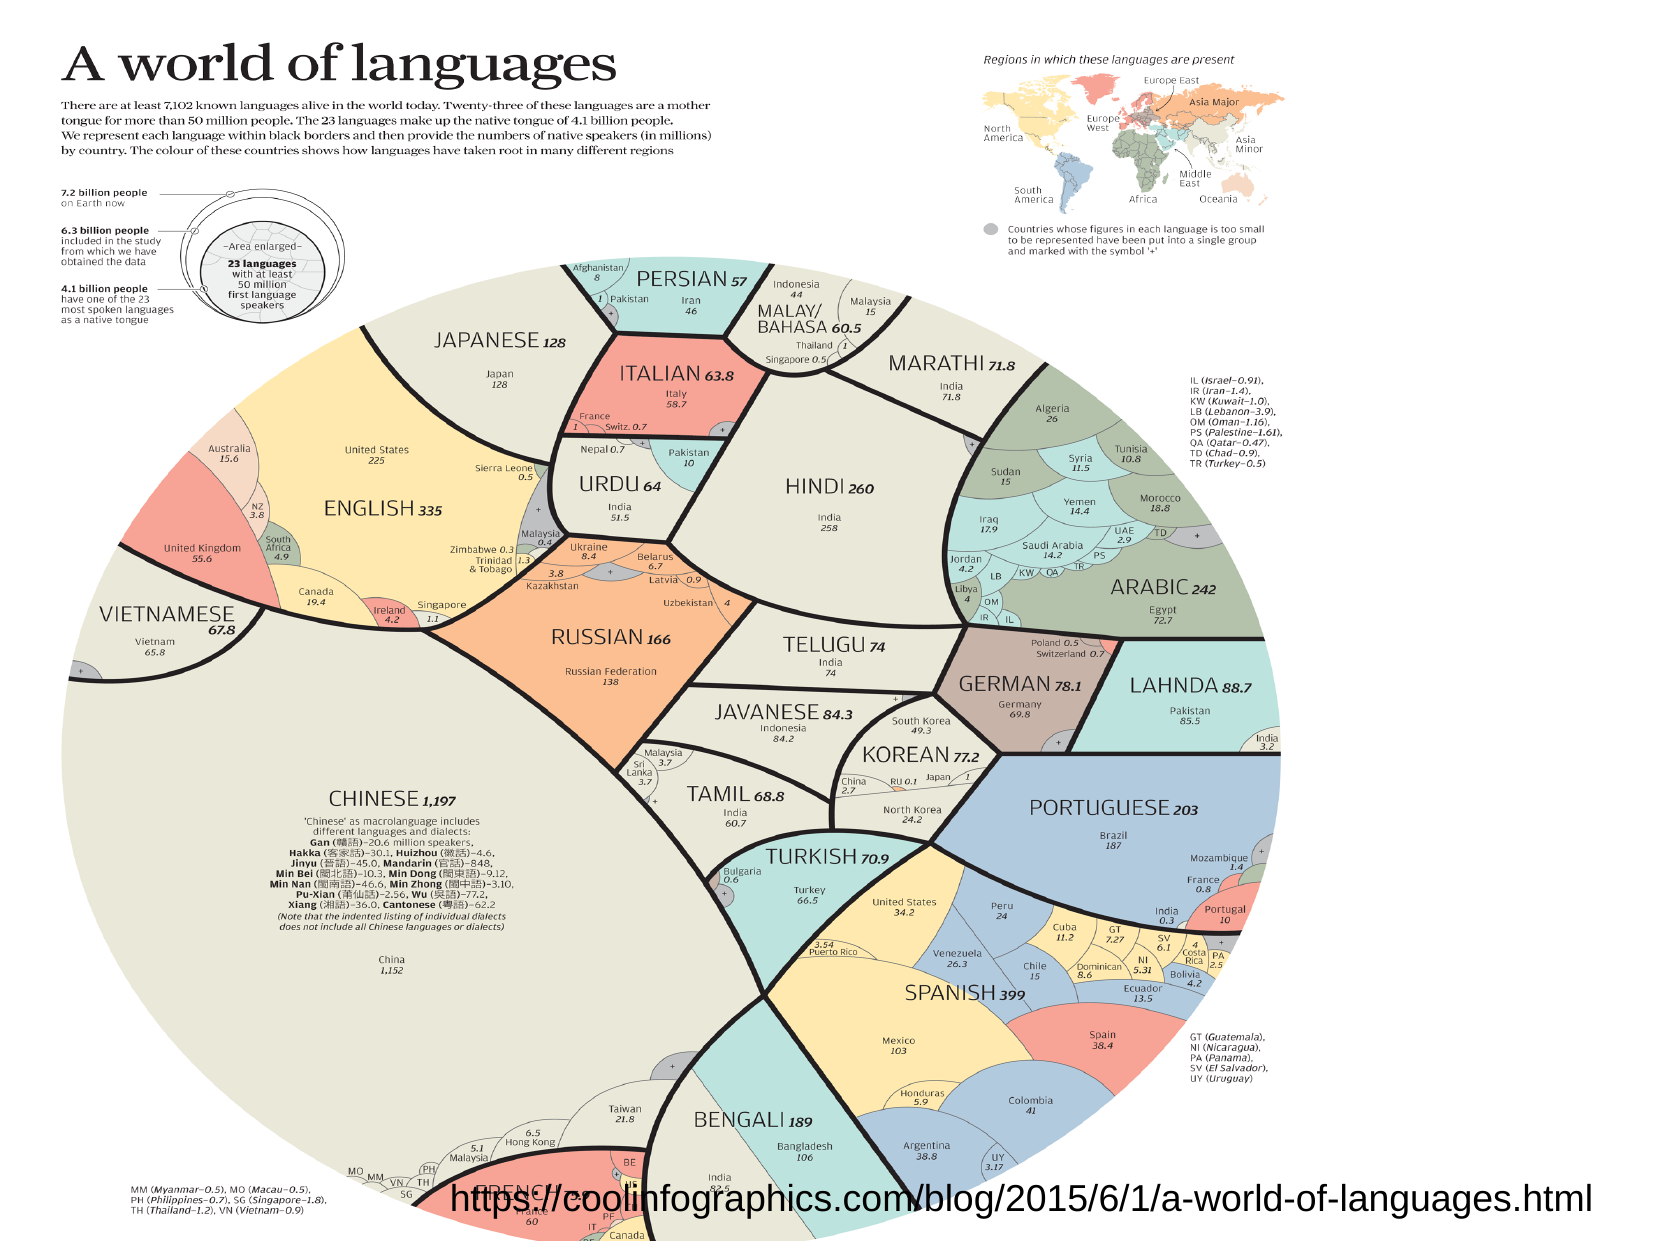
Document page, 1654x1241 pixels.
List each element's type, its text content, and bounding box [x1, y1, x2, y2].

text_box https://coolinfographics.com/blog/2015/6/1/a-world-of-languages.html [435, 1170, 1612, 1227]
picture [0, 0, 1339, 1241]
